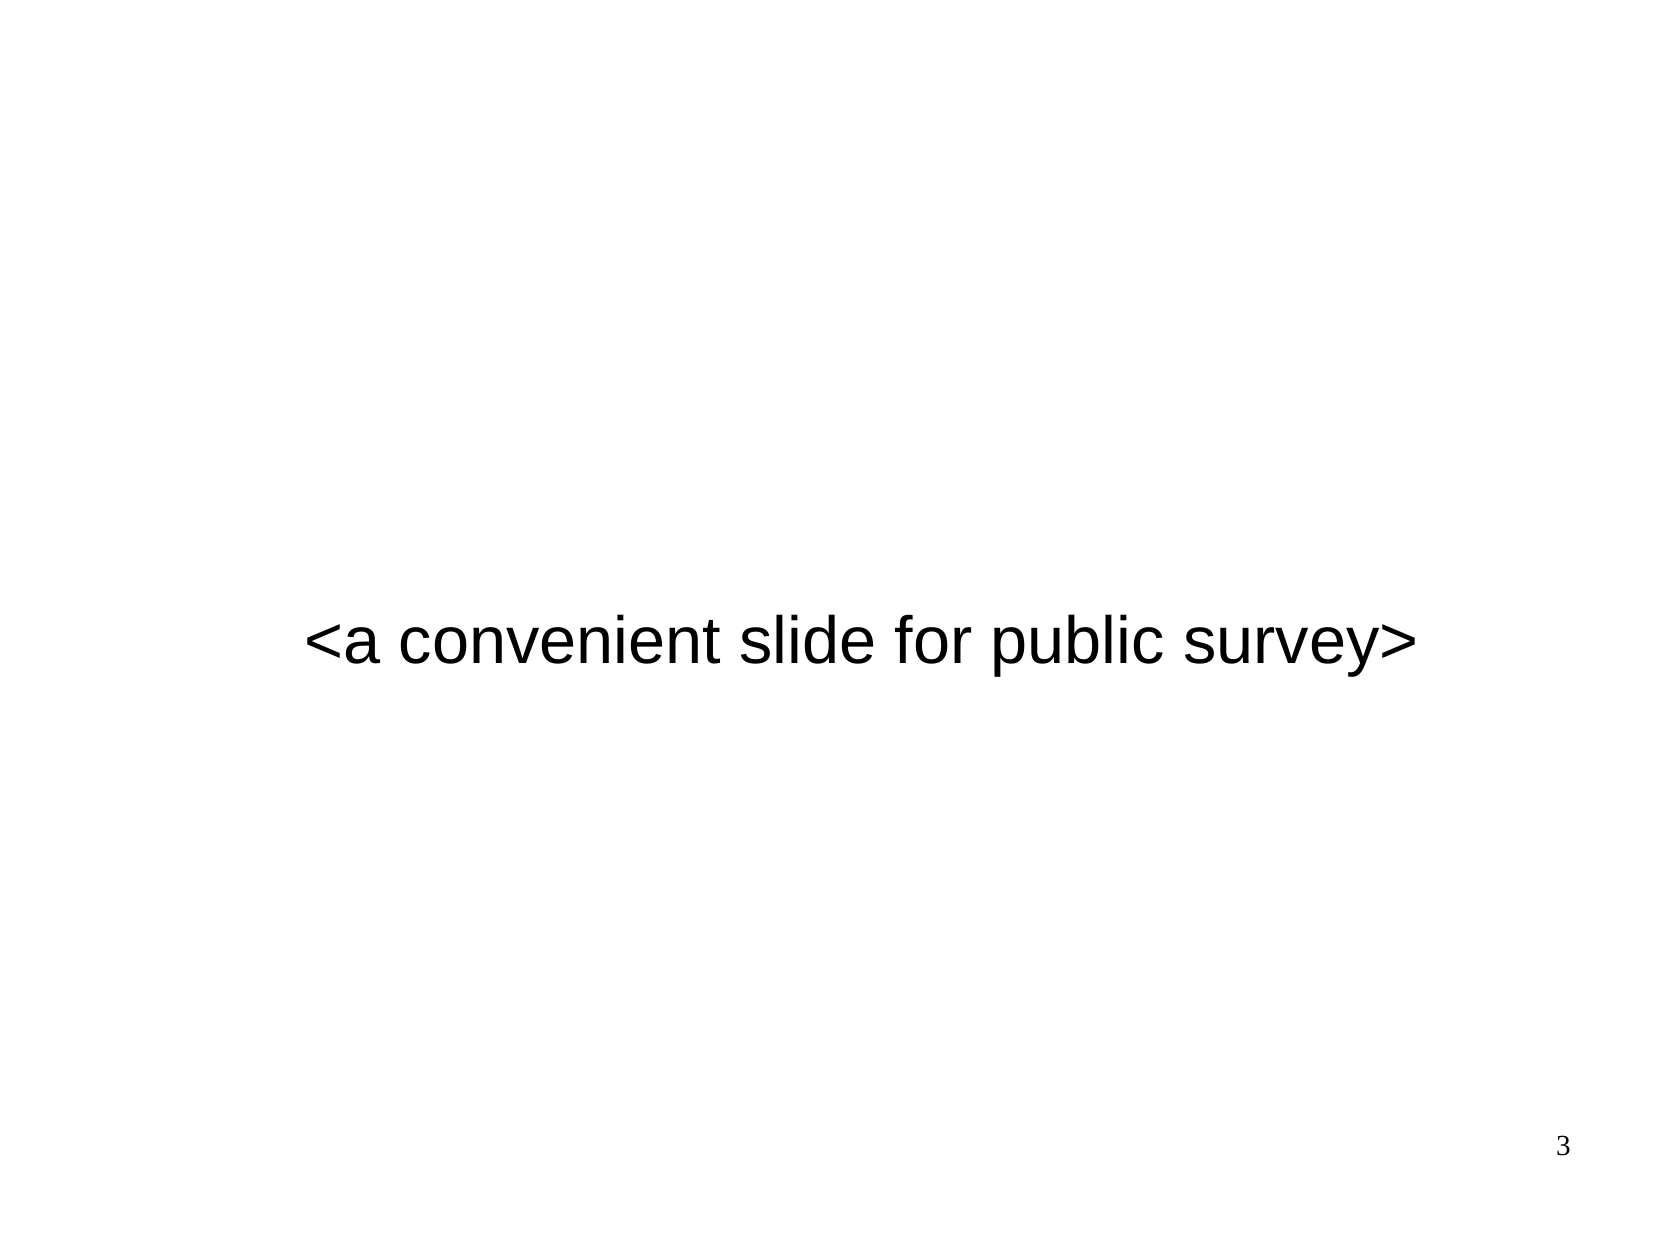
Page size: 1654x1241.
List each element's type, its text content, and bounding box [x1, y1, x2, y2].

list <a convenient slide for public survey> [82, 290, 1571, 1010]
